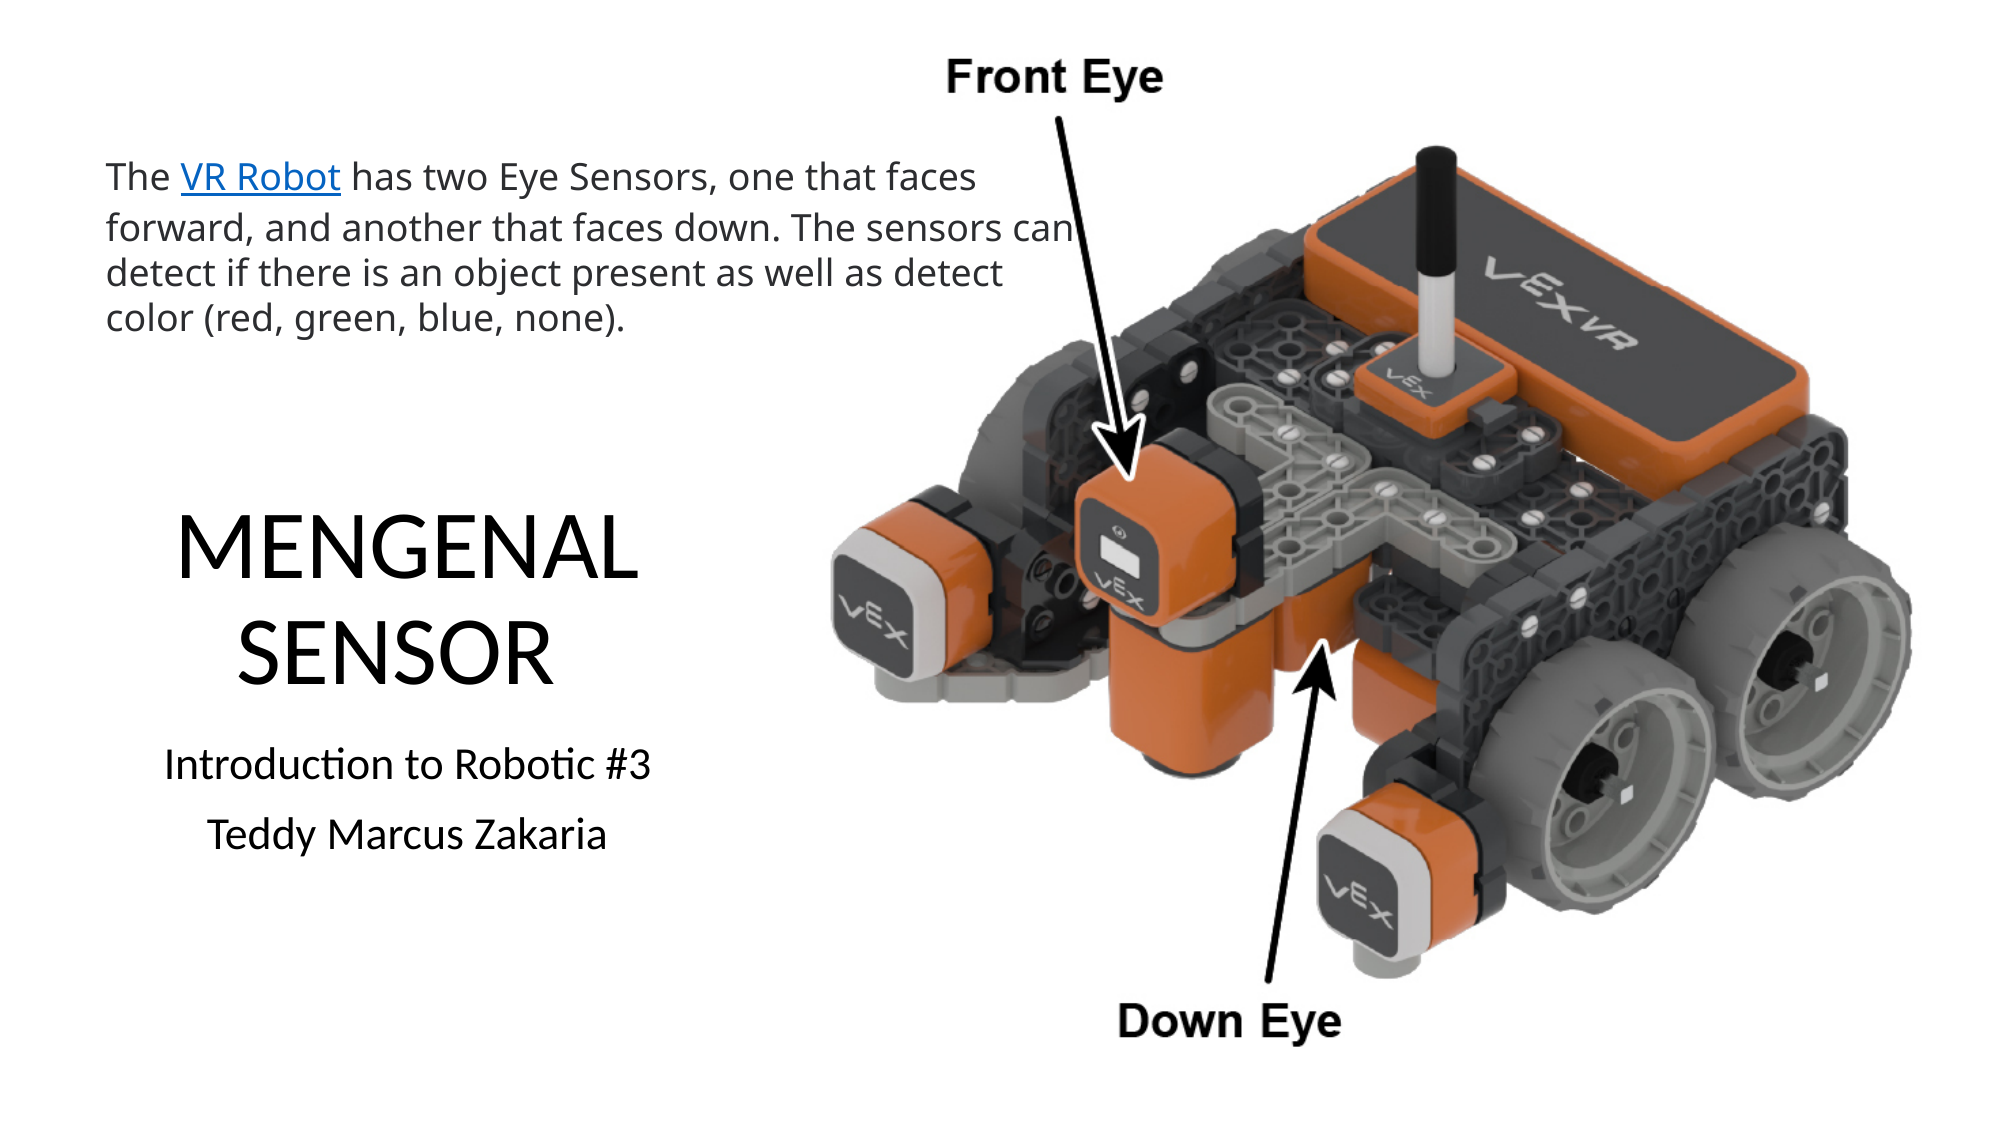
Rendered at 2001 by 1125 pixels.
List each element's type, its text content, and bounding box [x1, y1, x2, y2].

text_box MENGENAL SENSOR [130, 347, 685, 714]
text_box Introduction to Robotic #3 Teddy Marcus Zakaria [130, 732, 685, 878]
text_box The VR Robot has two Eye Sensors, one that faces forward, and another that faces down. The sensors can detect if there is an object present as well as detect color (red, green, blue, none). [90, 145, 1091, 347]
picture [790, 25, 1968, 1070]
